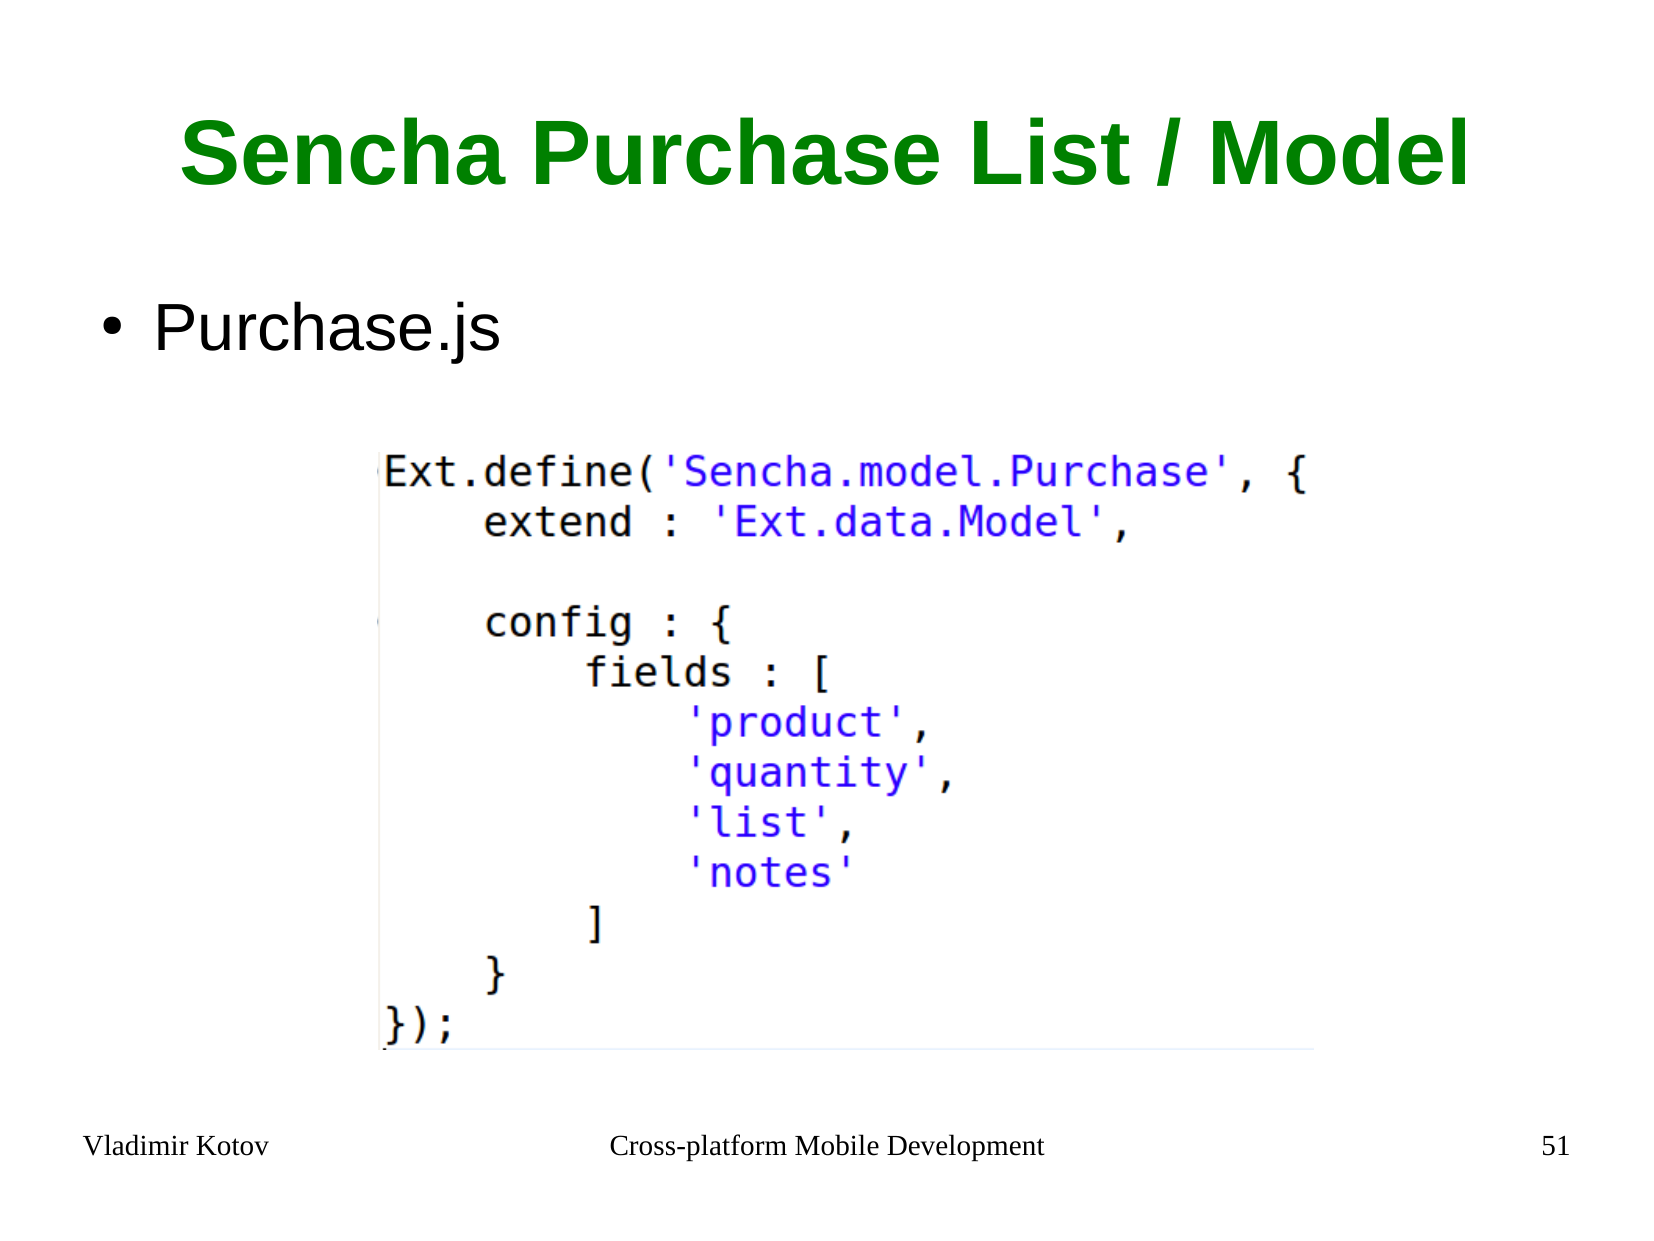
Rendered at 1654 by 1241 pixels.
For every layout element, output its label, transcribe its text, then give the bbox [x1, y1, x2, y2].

title Sencha Purchase List / Model [82, 56, 1571, 250]
list Purchase.js [82, 290, 1571, 1109]
picture [377, 452, 1314, 1050]
